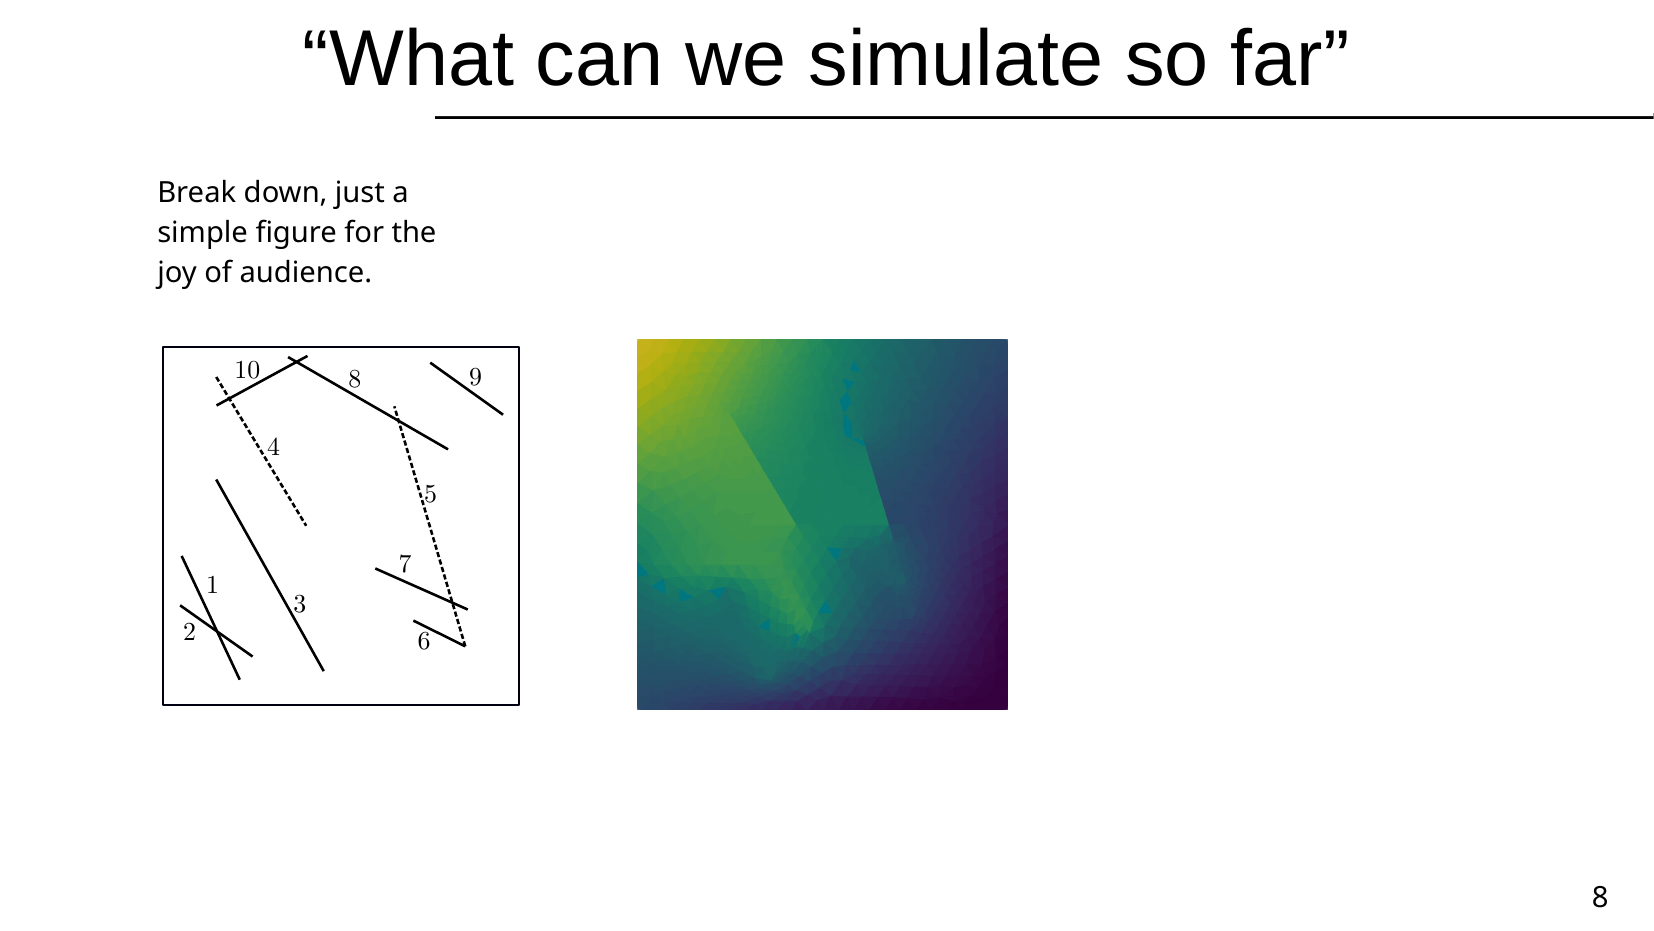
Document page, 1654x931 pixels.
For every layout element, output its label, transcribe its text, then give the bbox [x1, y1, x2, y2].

title “What can we simulate so far” [0, 0, 1654, 117]
picture [80, 345, 521, 707]
text_box Break down, just a simple figure for the joy of audience. [142, 163, 490, 345]
picture [637, 339, 1008, 710]
